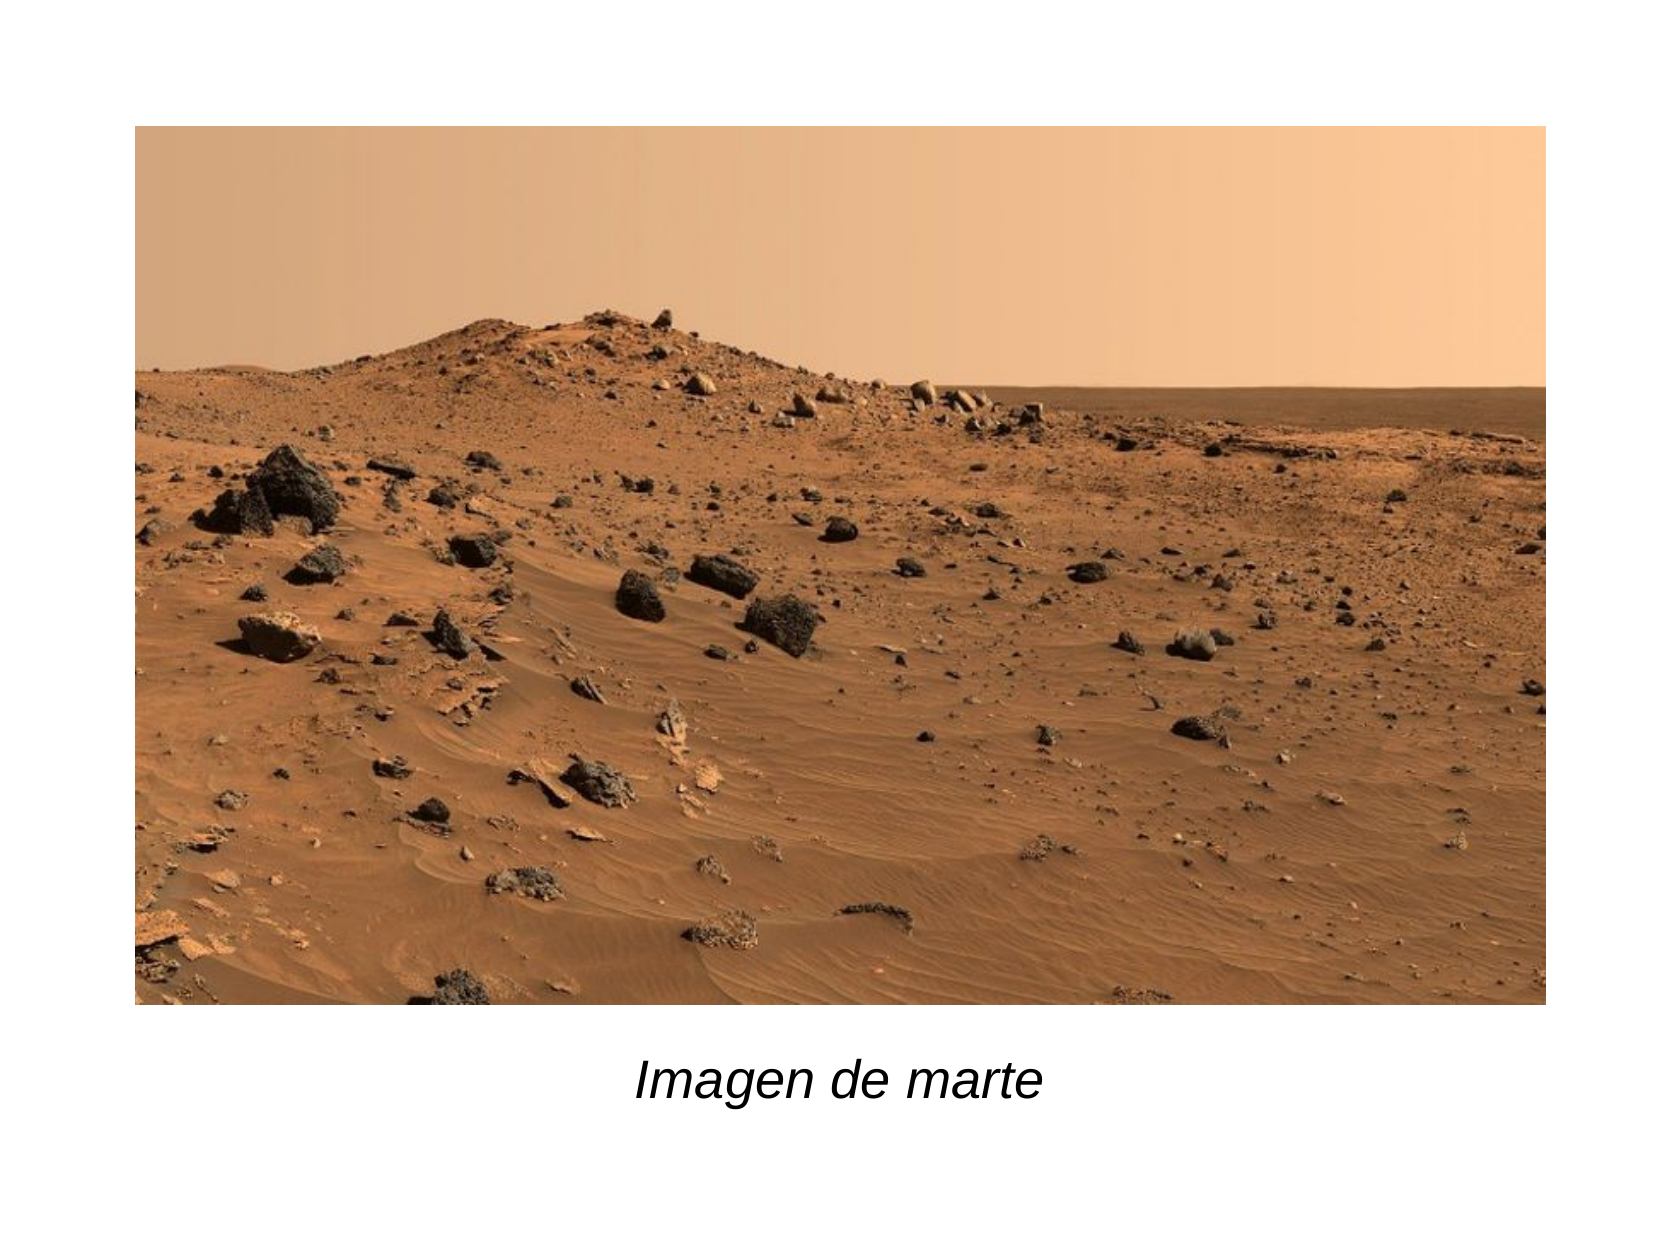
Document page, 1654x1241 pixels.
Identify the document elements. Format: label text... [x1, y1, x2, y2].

text_box Imagen de marte [405, 1035, 1276, 1126]
picture [135, 126, 1546, 1006]
